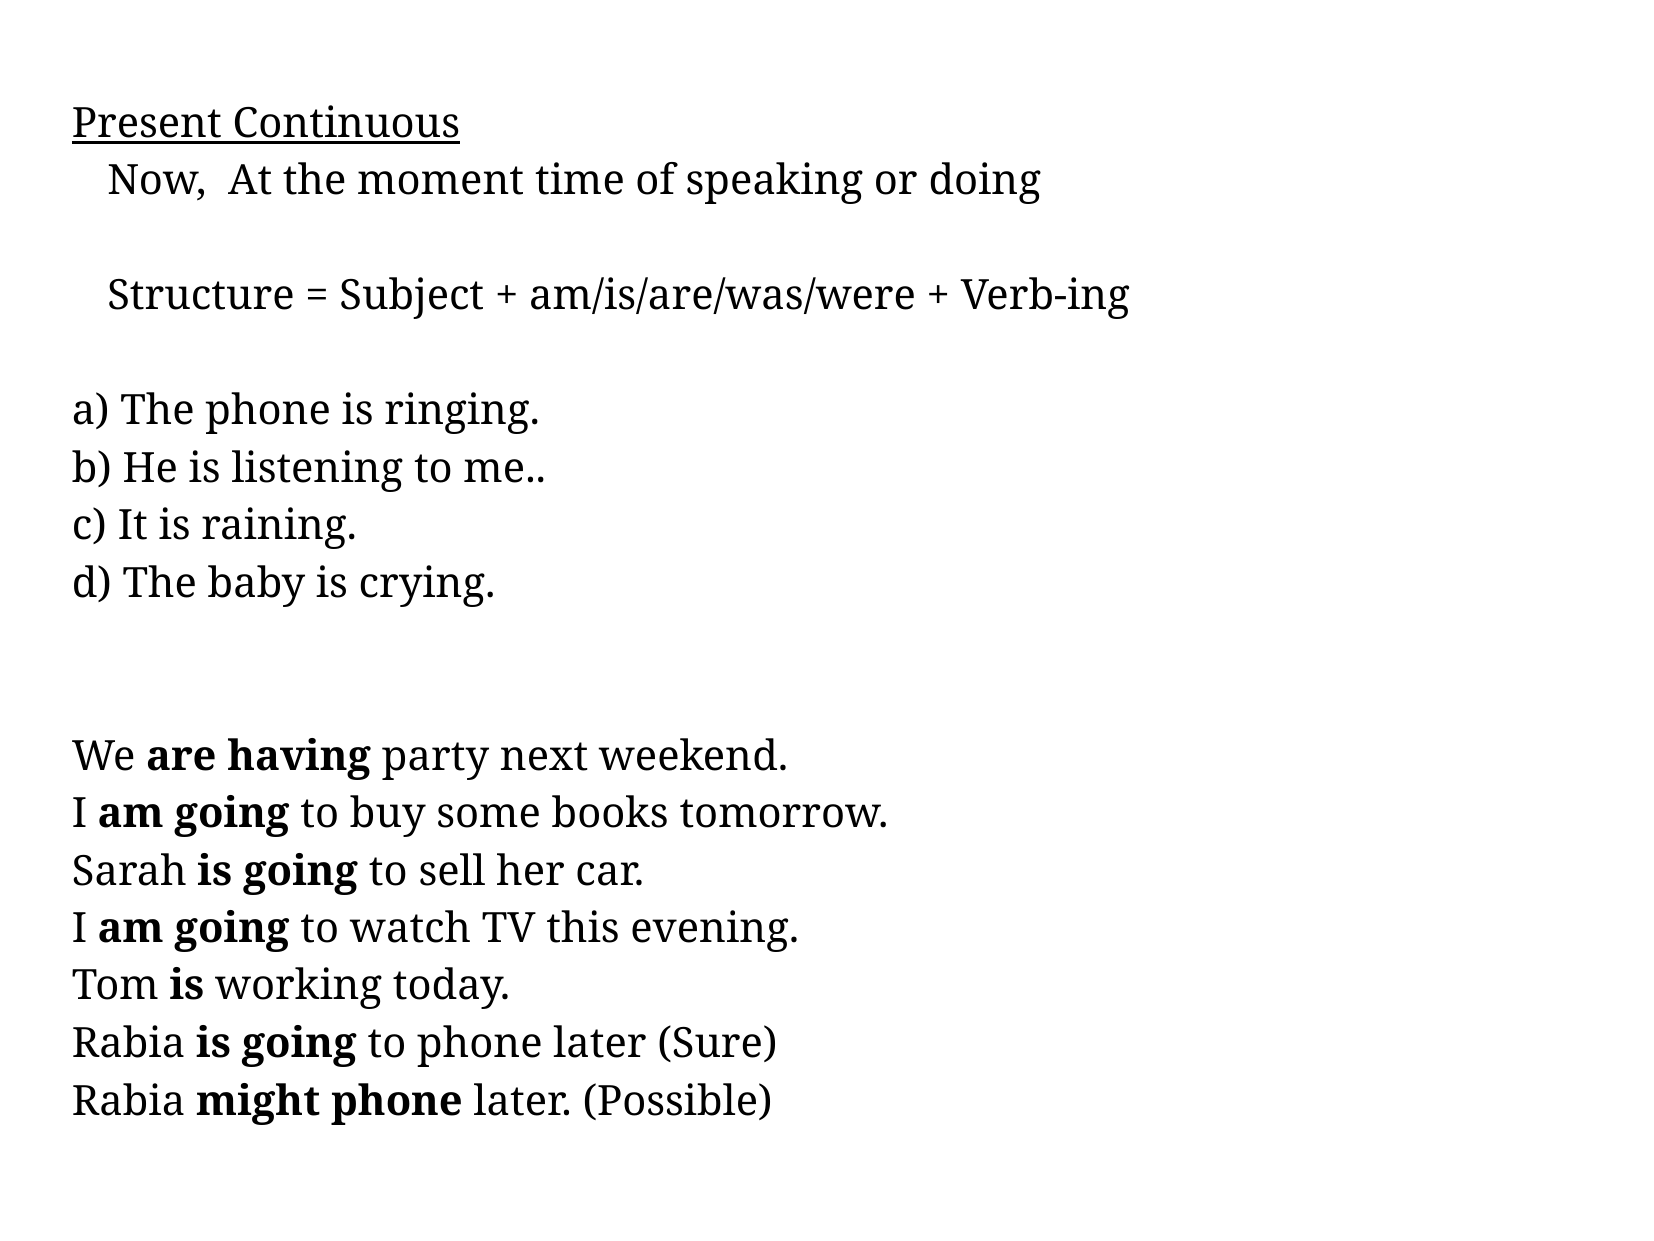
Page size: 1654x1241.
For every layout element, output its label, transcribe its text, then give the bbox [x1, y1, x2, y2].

text_box Present Continuous Now, At the moment time of speaking or doing Structure = Subject + am/is/are/was/were + Verb-ing The phone is ringing. He is listening to me.. It is raining. The baby is crying. We are having party next weekend. I am going to buy some books tomorrow. Sarah is going to sell her car. I am going to watch TV this evening. Tom is working today. Rabia is going to phone later (Sure) Rabia might phone later. (Possible) [71, 31, 1560, 1140]
